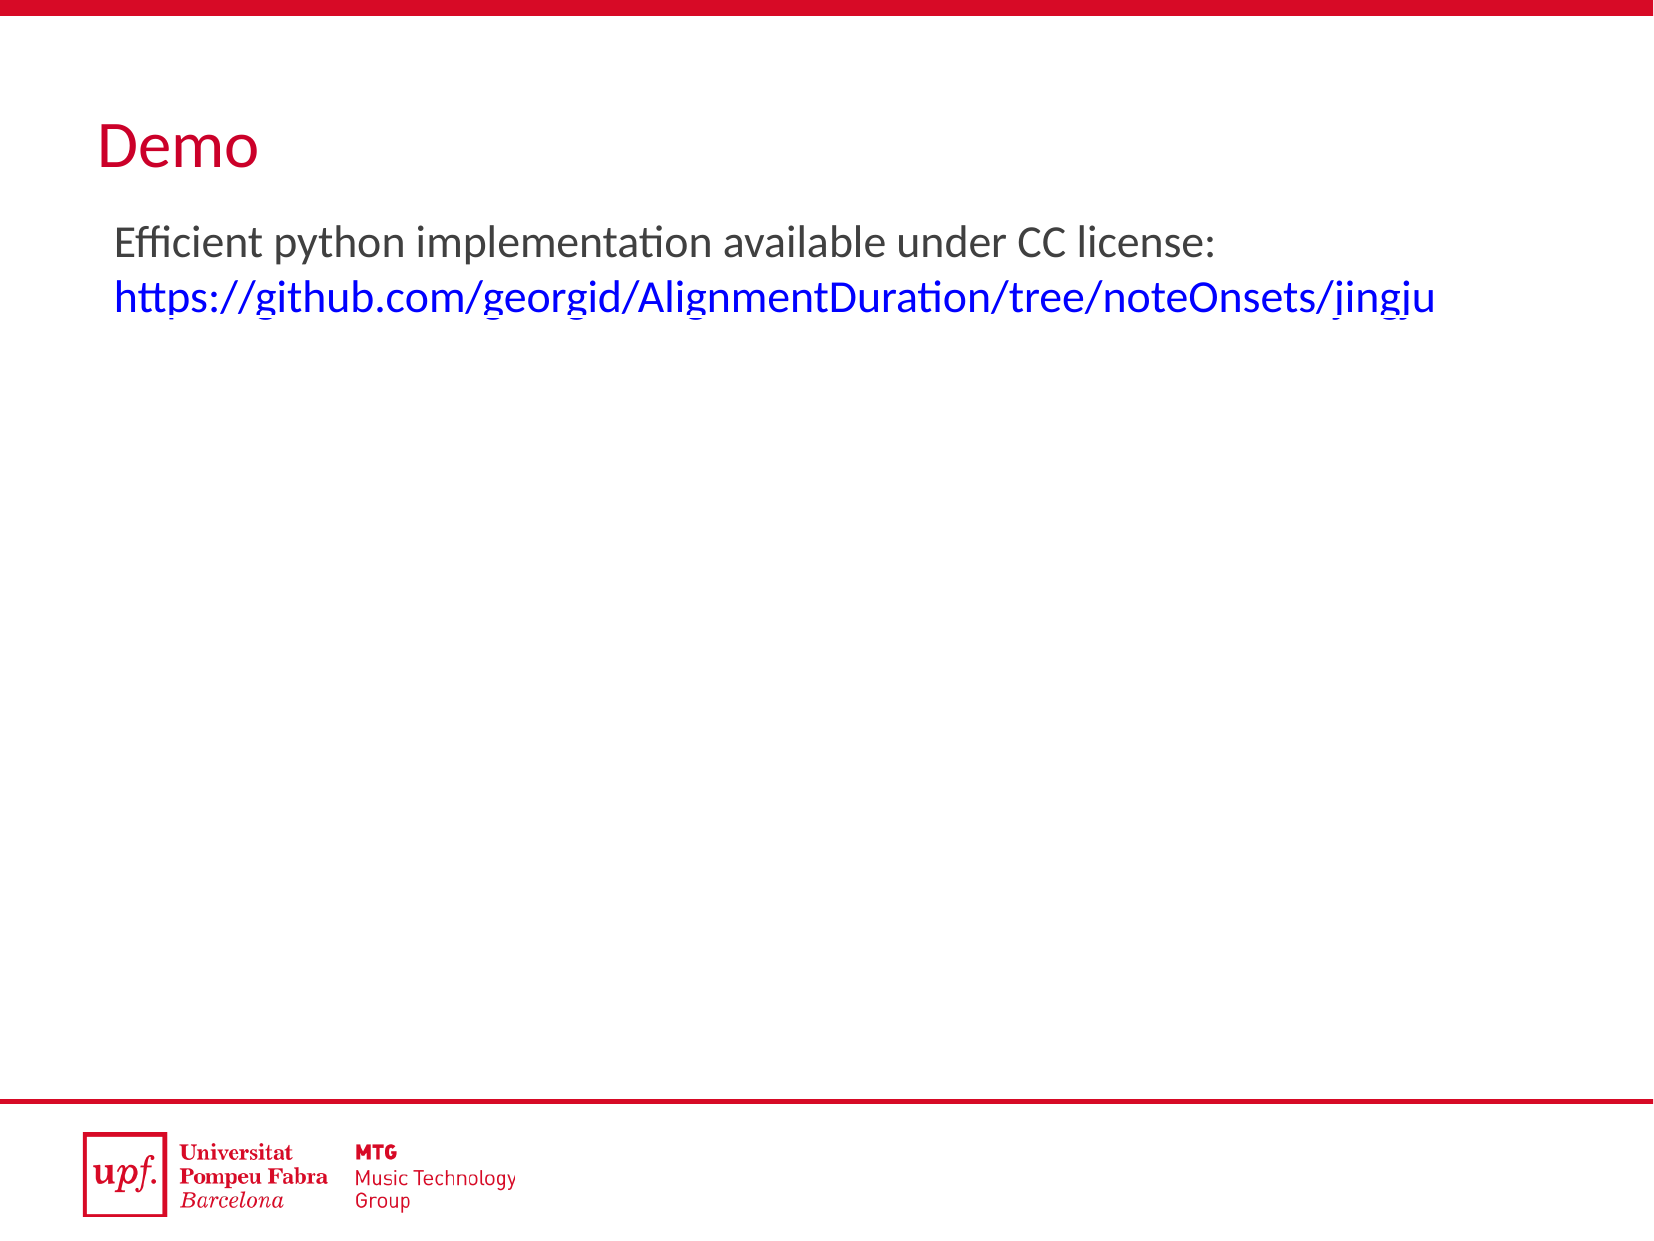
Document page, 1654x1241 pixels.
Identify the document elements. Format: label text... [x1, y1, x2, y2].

text_box Demo [82, 92, 1571, 234]
text_box Efficient python implementation available under CC license: https://github.com/georgid/AlignmentDuration/tree/noteOnsets/jingju [99, 159, 1587, 962]
